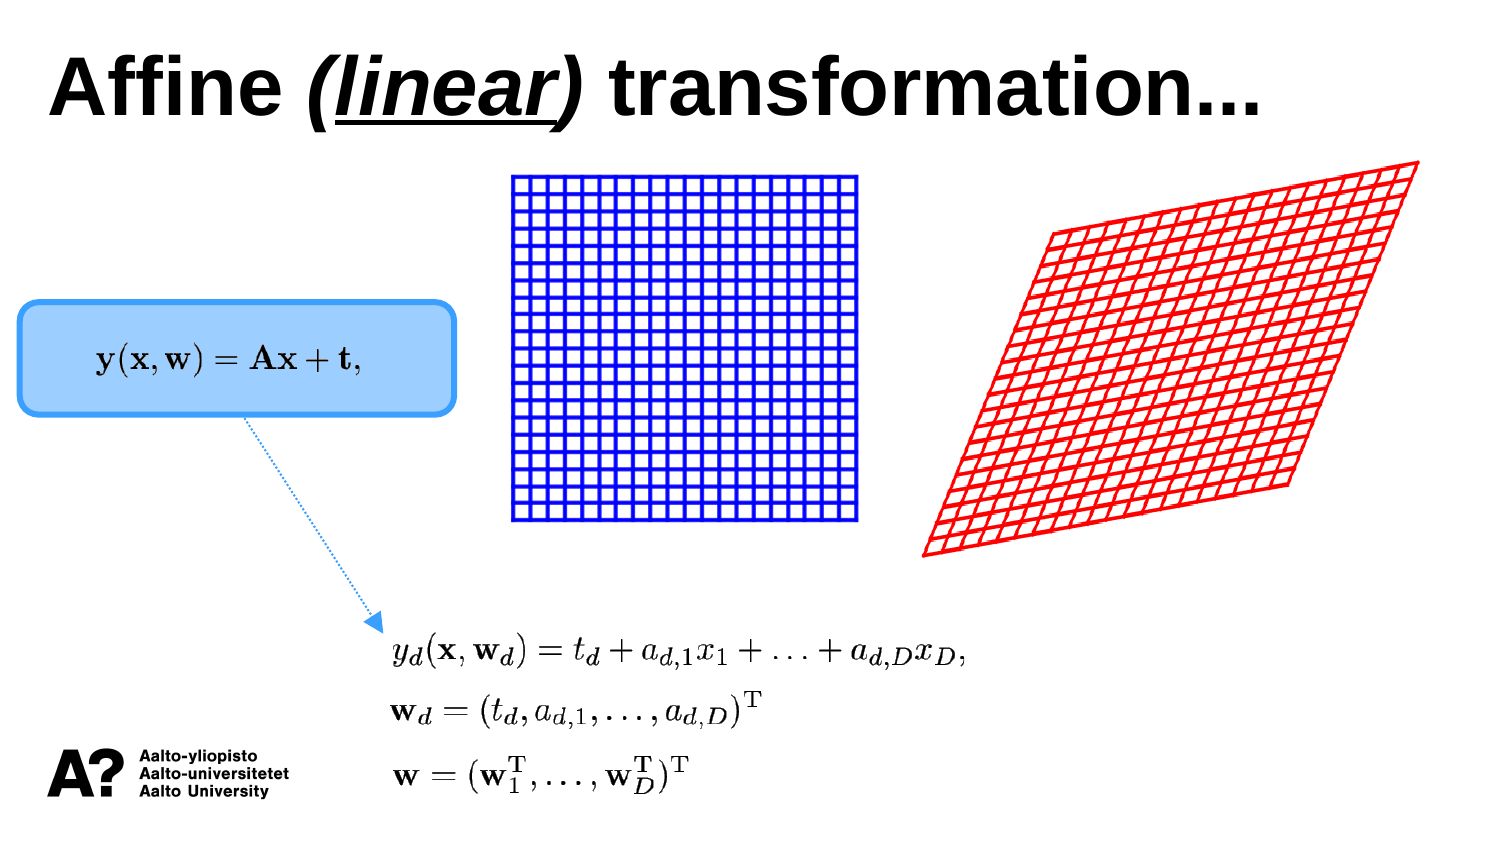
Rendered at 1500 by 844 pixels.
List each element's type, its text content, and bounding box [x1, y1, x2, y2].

picture [911, 143, 1432, 587]
picture [90, 328, 360, 407]
picture [442, 197, 882, 560]
list Affine (linear) transformation... [47, 32, 1442, 197]
picture [383, 618, 965, 825]
text_box [19, 302, 455, 415]
picture [0, 702, 337, 844]
